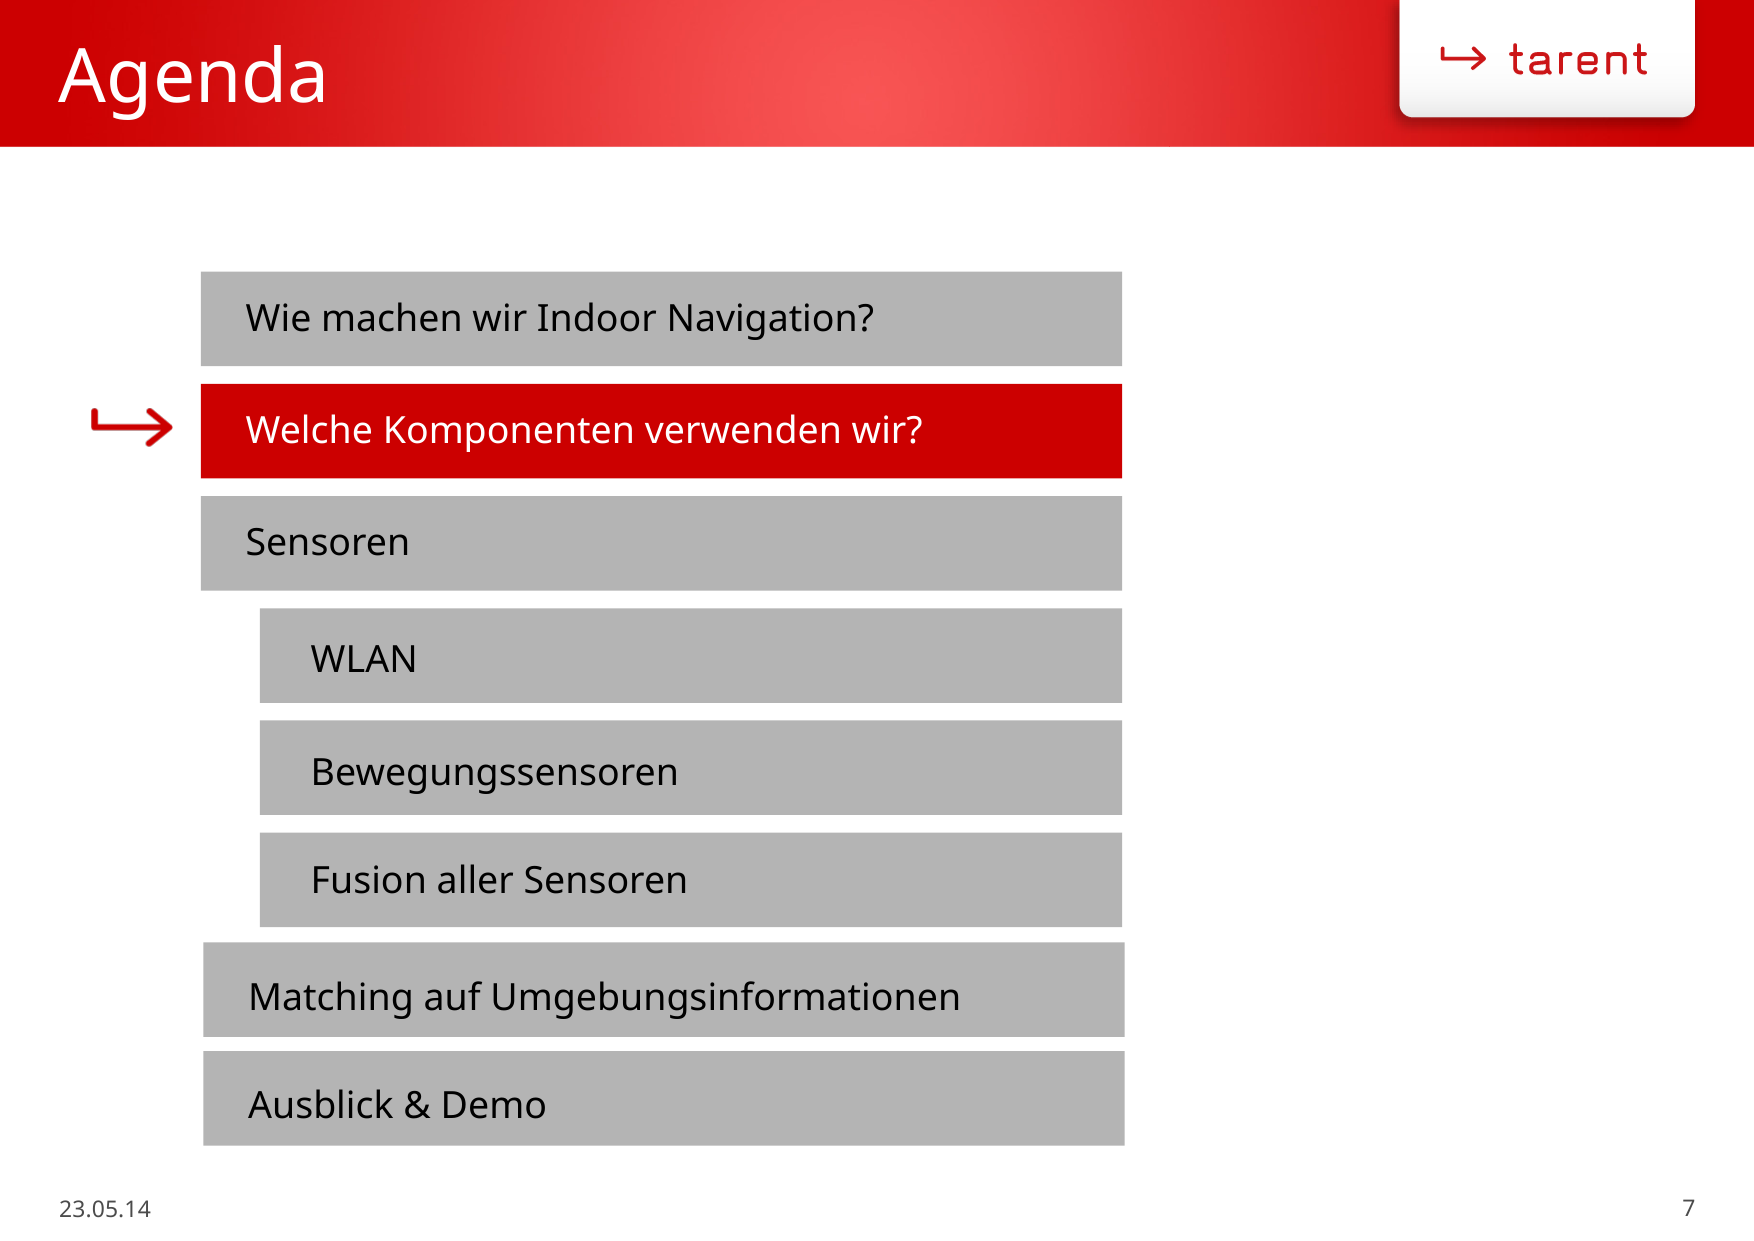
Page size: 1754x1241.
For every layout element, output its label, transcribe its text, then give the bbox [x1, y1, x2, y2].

text_box [200, 496, 1123, 591]
text_box [259, 832, 1123, 928]
list Sensoren [177, 515, 1075, 587]
list Matching auf Umgebungsinformationen [179, 970, 1078, 1041]
text_box [259, 608, 1123, 703]
text_box [200, 383, 1123, 479]
picture [0, 0, 1754, 1240]
list WLAN [242, 632, 1069, 704]
list Fusion aller Sensoren [242, 854, 1069, 925]
text_box [259, 720, 1123, 815]
list Wie machen wir Indoor Navigation? [177, 290, 1075, 362]
title Agenda [59, 0, 1638, 177]
list Welche Komponenten verwenden wir? [177, 403, 1075, 475]
list Ausblick & Demo [179, 1078, 1078, 1150]
text_box [203, 1051, 1125, 1146]
list Bewegungssensoren [242, 745, 1069, 816]
text_box [200, 271, 1123, 367]
text_box [203, 942, 1125, 1037]
